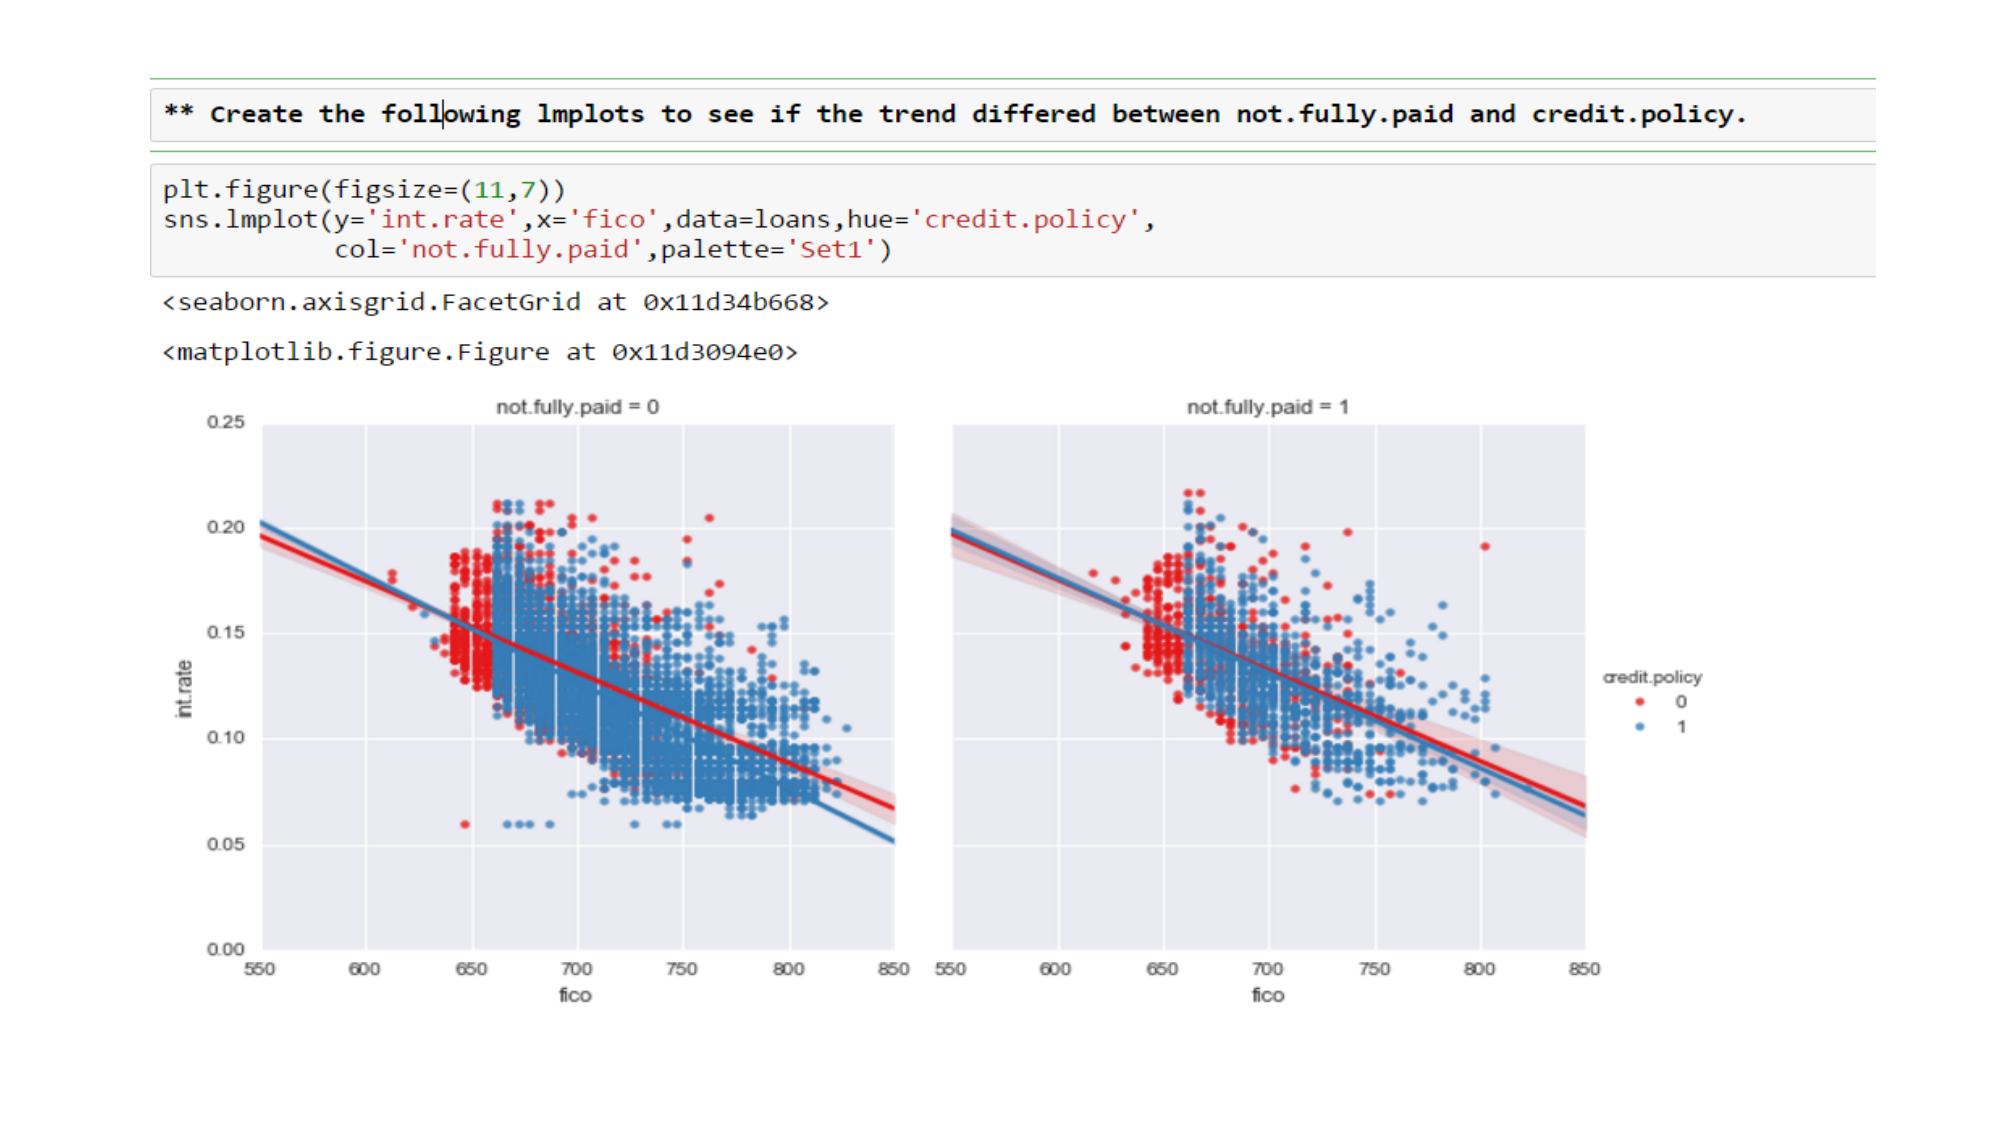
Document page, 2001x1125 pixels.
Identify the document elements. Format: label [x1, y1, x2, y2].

picture [150, 74, 1876, 1066]
